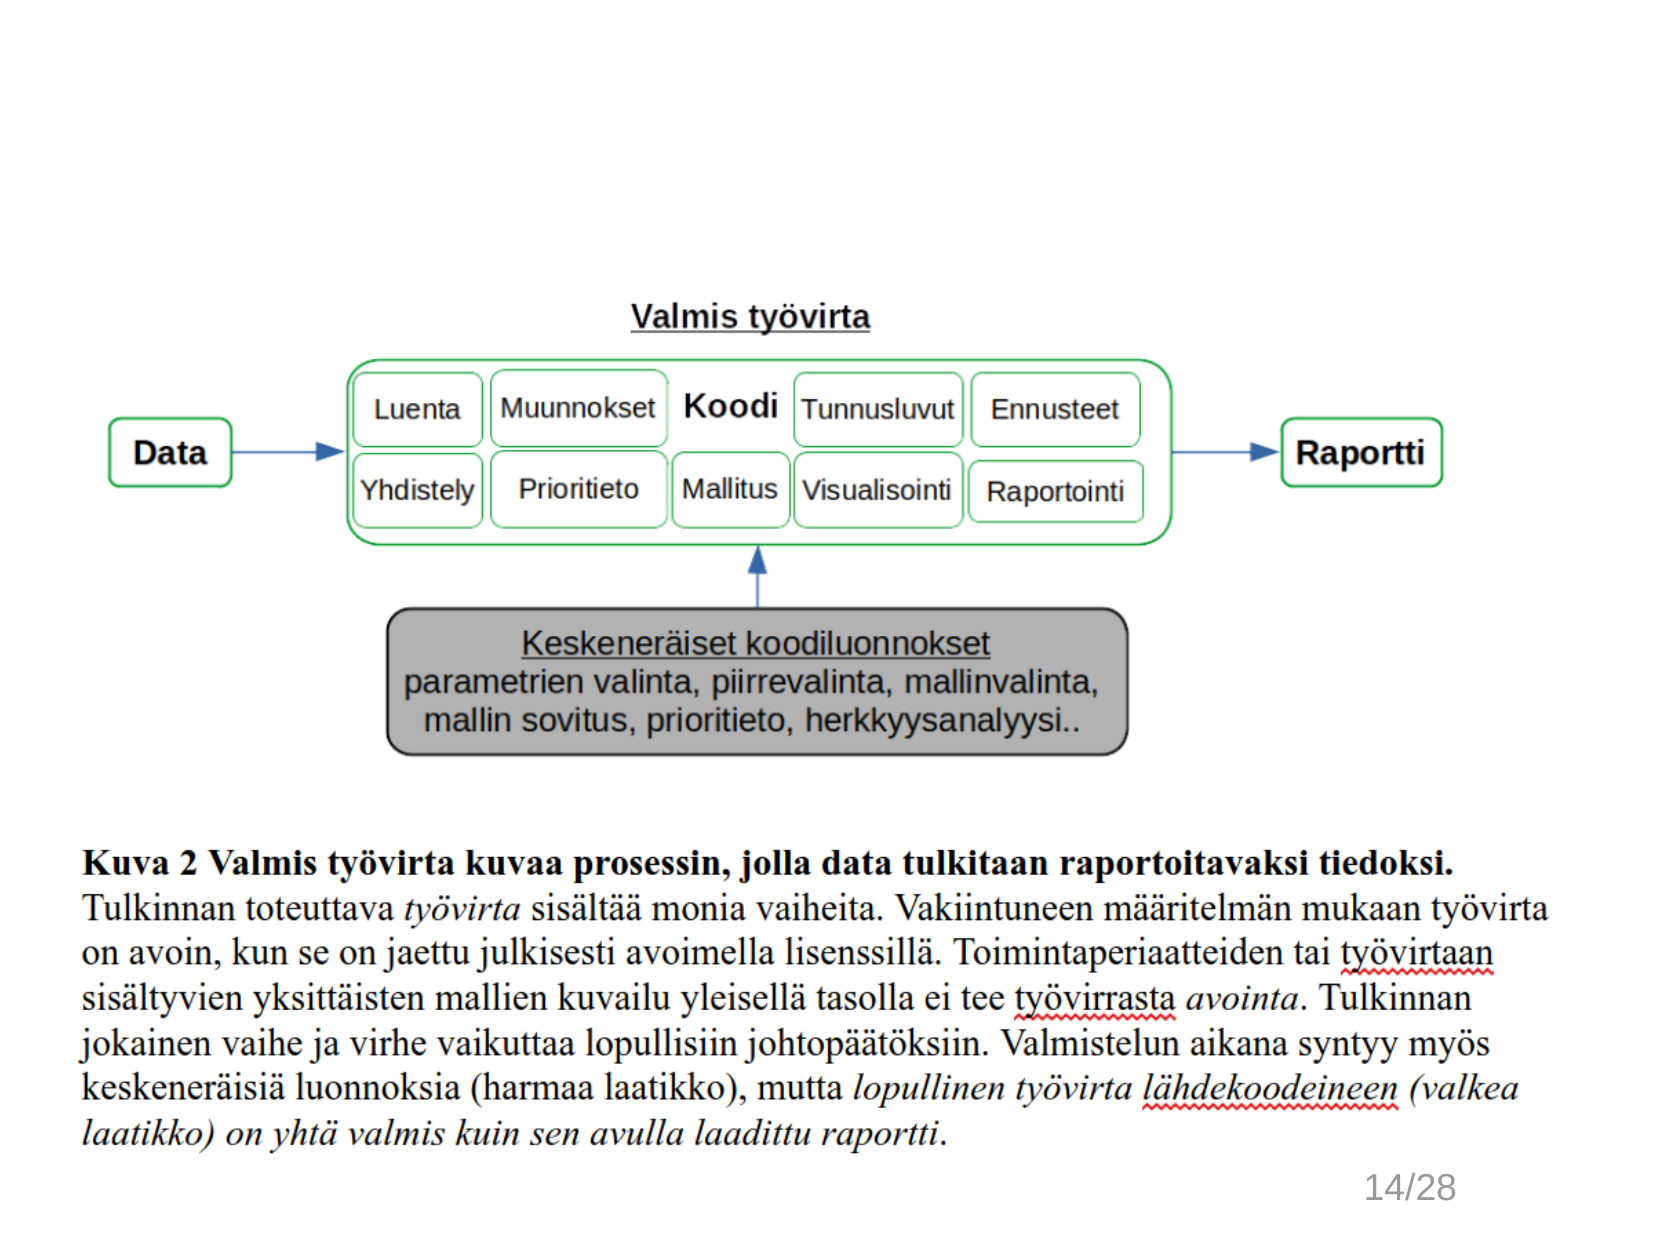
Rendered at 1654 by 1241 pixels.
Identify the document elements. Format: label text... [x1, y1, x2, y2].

text_box <number>/28 [1348, 1158, 1654, 1230]
picture [53, 270, 1591, 1171]
